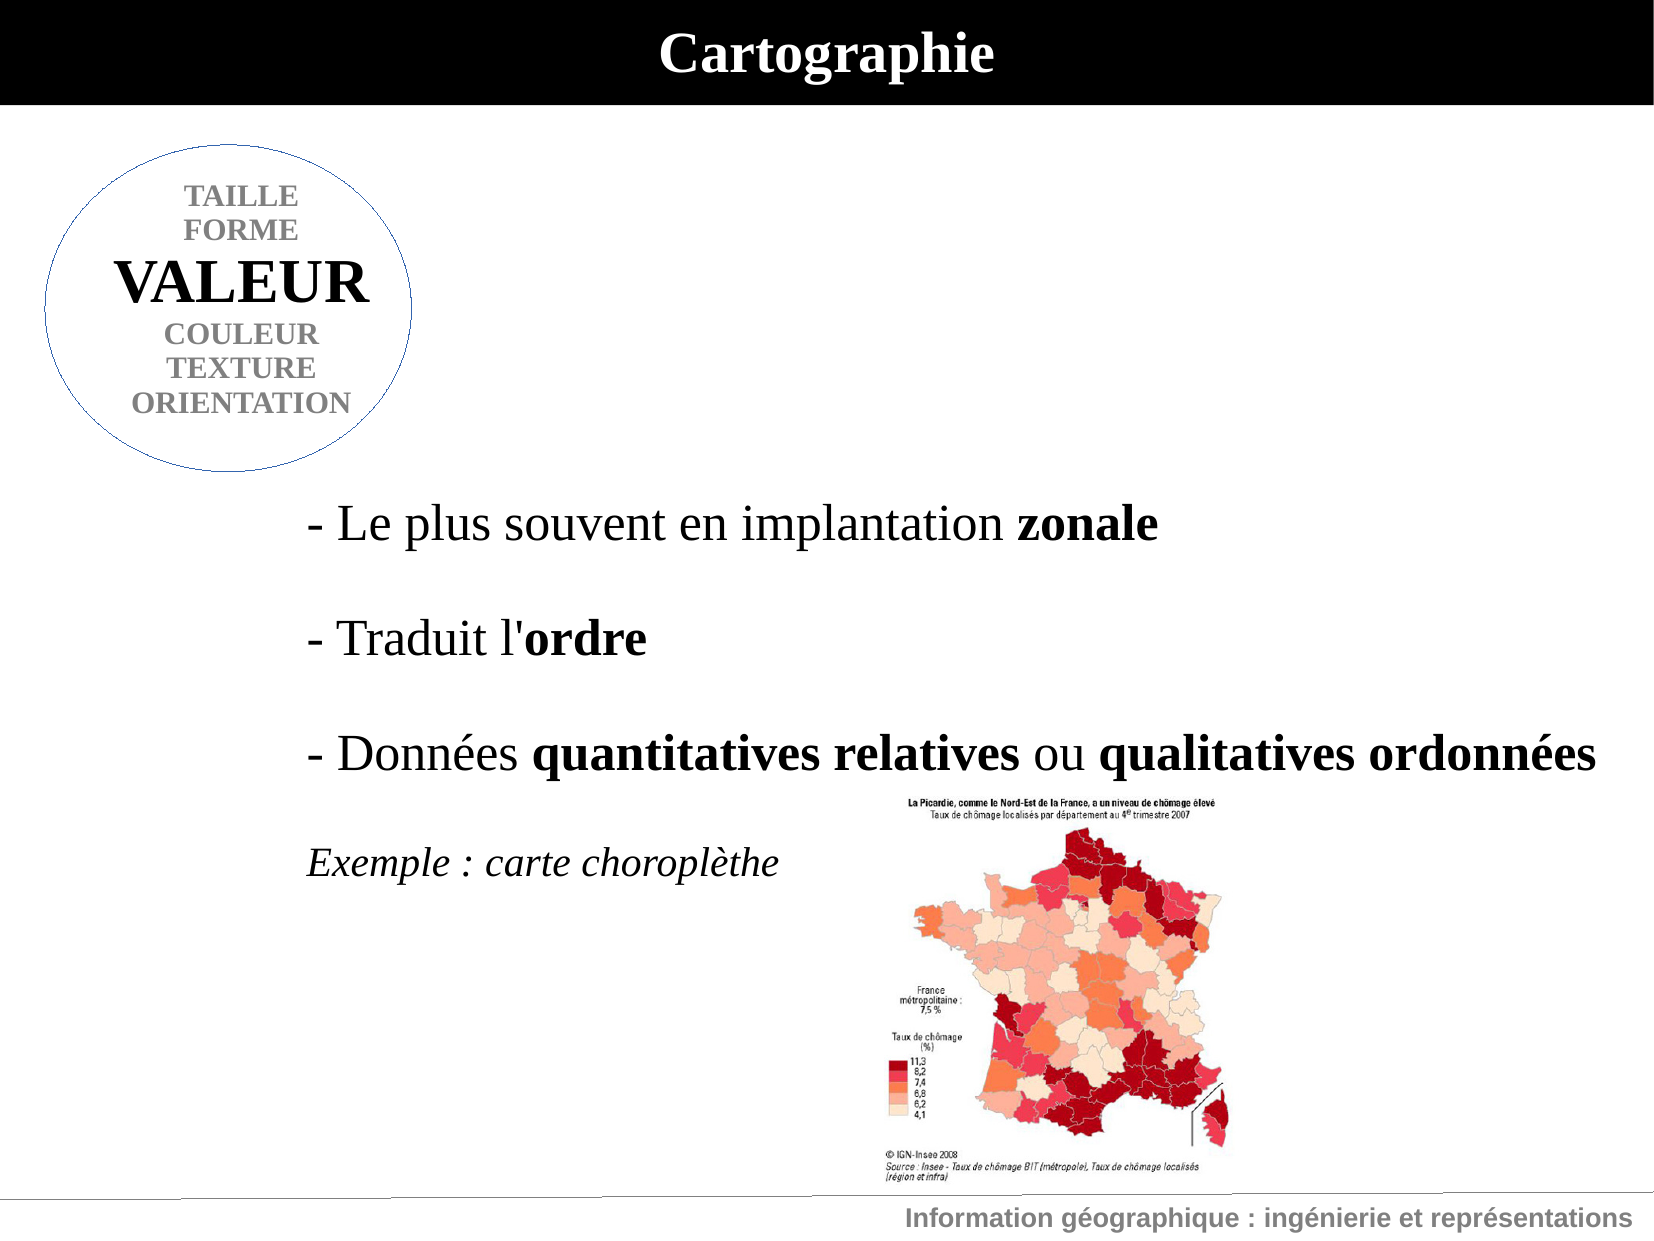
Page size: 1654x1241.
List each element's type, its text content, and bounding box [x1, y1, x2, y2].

text_box - Le plus souvent en implantation zonale - Traduit l'ordre - Données quantitatives relatives ou qualitatives ordonnées Exemple : carte choroplèthe [291, 486, 1612, 902]
text_box TAILLE FORME VALEUR COULEUR TEXTURE ORIENTATION [60, 136, 423, 472]
picture [884, 796, 1240, 1186]
title Cartographie [0, 0, 1654, 106]
